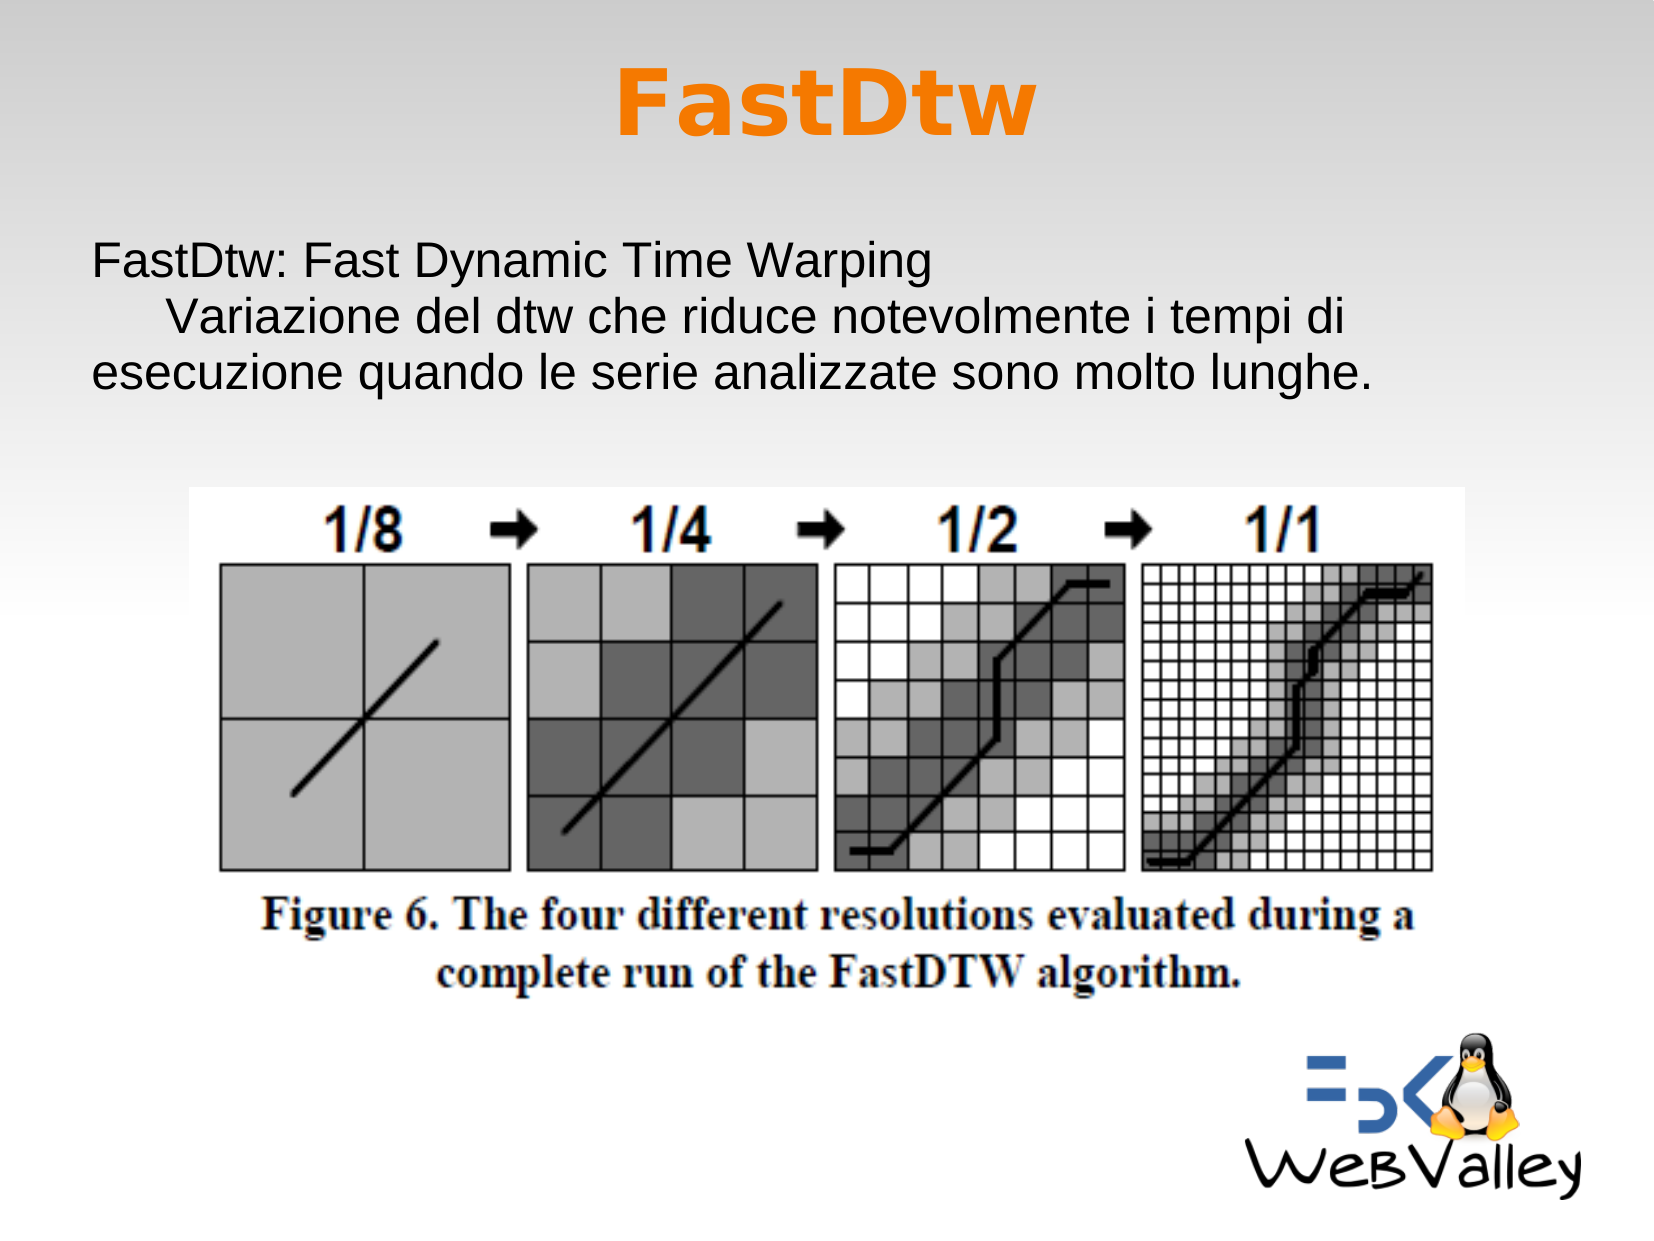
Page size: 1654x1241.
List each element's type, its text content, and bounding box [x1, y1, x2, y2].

picture [1237, 1028, 1589, 1201]
picture [189, 487, 1465, 1013]
title FastDtw [82, 7, 1571, 200]
text_box FastDtw: Fast Dynamic Time Warping Variazione del dtw che riduce notevolmente i tempi di esecuzione quando le serie analizzate sono molto lunghe. [76, 225, 1577, 413]
